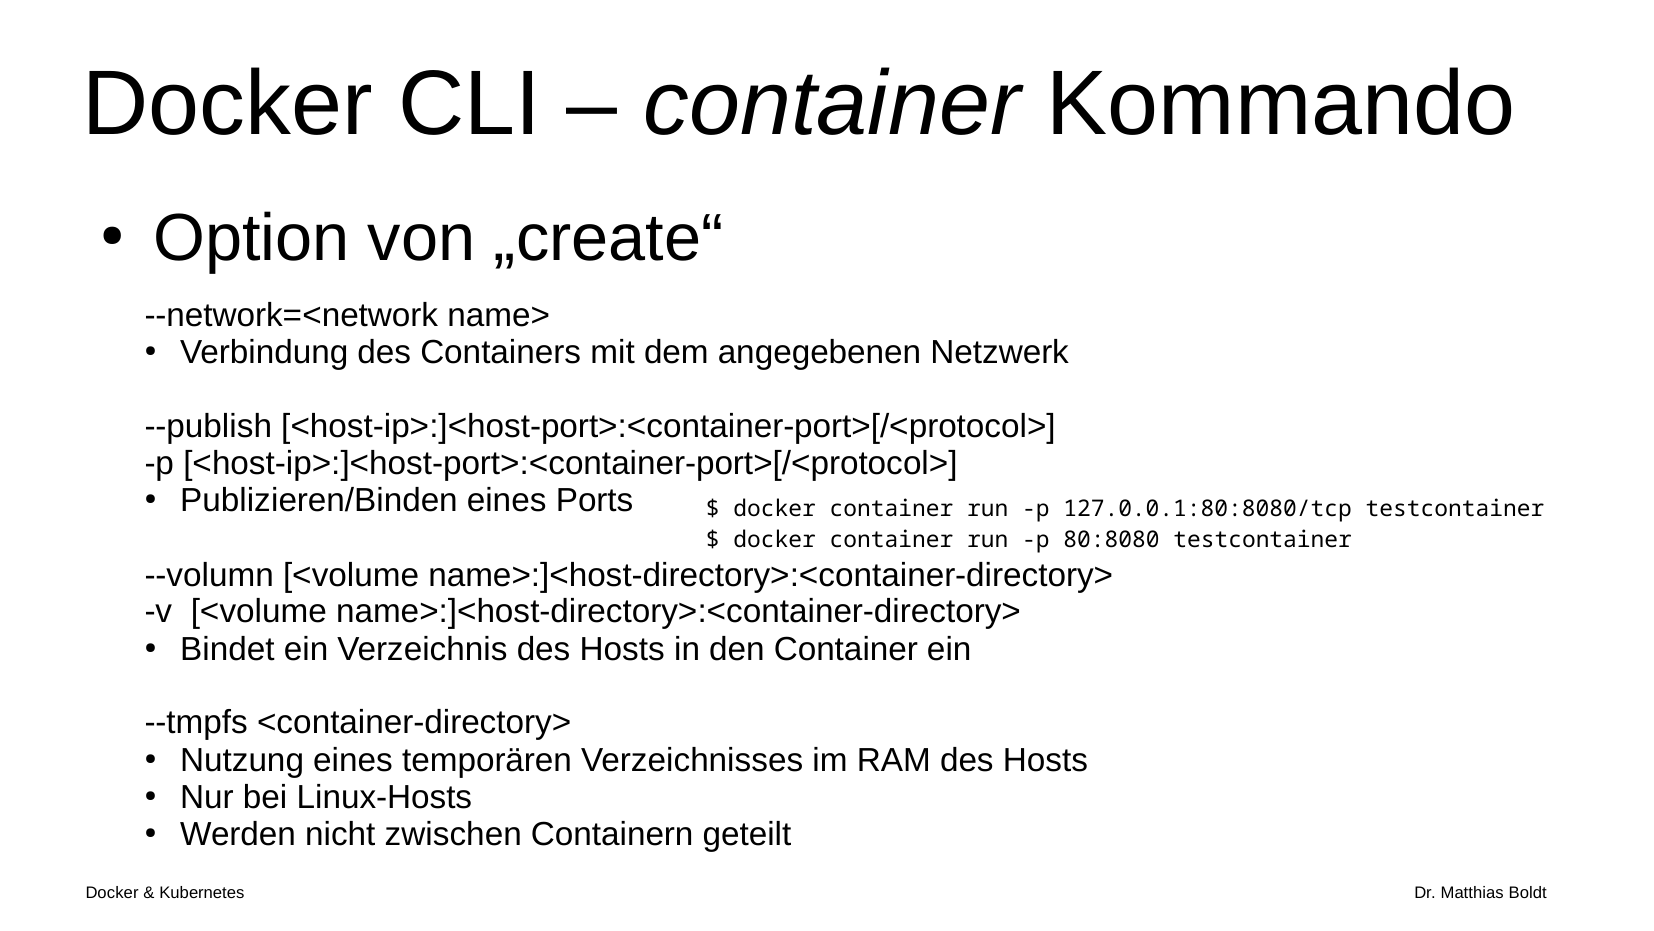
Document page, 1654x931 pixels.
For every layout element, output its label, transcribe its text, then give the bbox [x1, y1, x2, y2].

text_box $ docker container run -p 127.0.0.1:80:8080/tcp testcontainer $ docker container run -p 80:8080 testcontainer [691, 484, 1565, 578]
text_box Docker & Kubernetes Dr. Matthias Boldt [70, 875, 1563, 910]
title Docker CLI – container Kommando [82, 25, 1571, 181]
list Option von „create“ [82, 199, 1453, 378]
text_box --network=<network name> Verbindung des Containers mit dem angegebenen Netzwerk --publish [<host-ip>:]<host-port>:<container-port>[/<protocol>] -p [<host-ip>:]<host-port>:<container-port>[/<protocol>] Publizieren/Binden eines Ports --volumn [<volume name>:]<host-directory>:<container-directory> -v [<volume name>:]<host-directory>:<container-directory> Bindet ein Verzeichnis des Hosts in den Container ein --tmpfs <container-directory> Nutzung eines temporären Verzeichnisses im RAM des Hosts Nur bei Linux-Hosts Werden nicht zwischen Containern geteilt [129, 289, 1548, 860]
